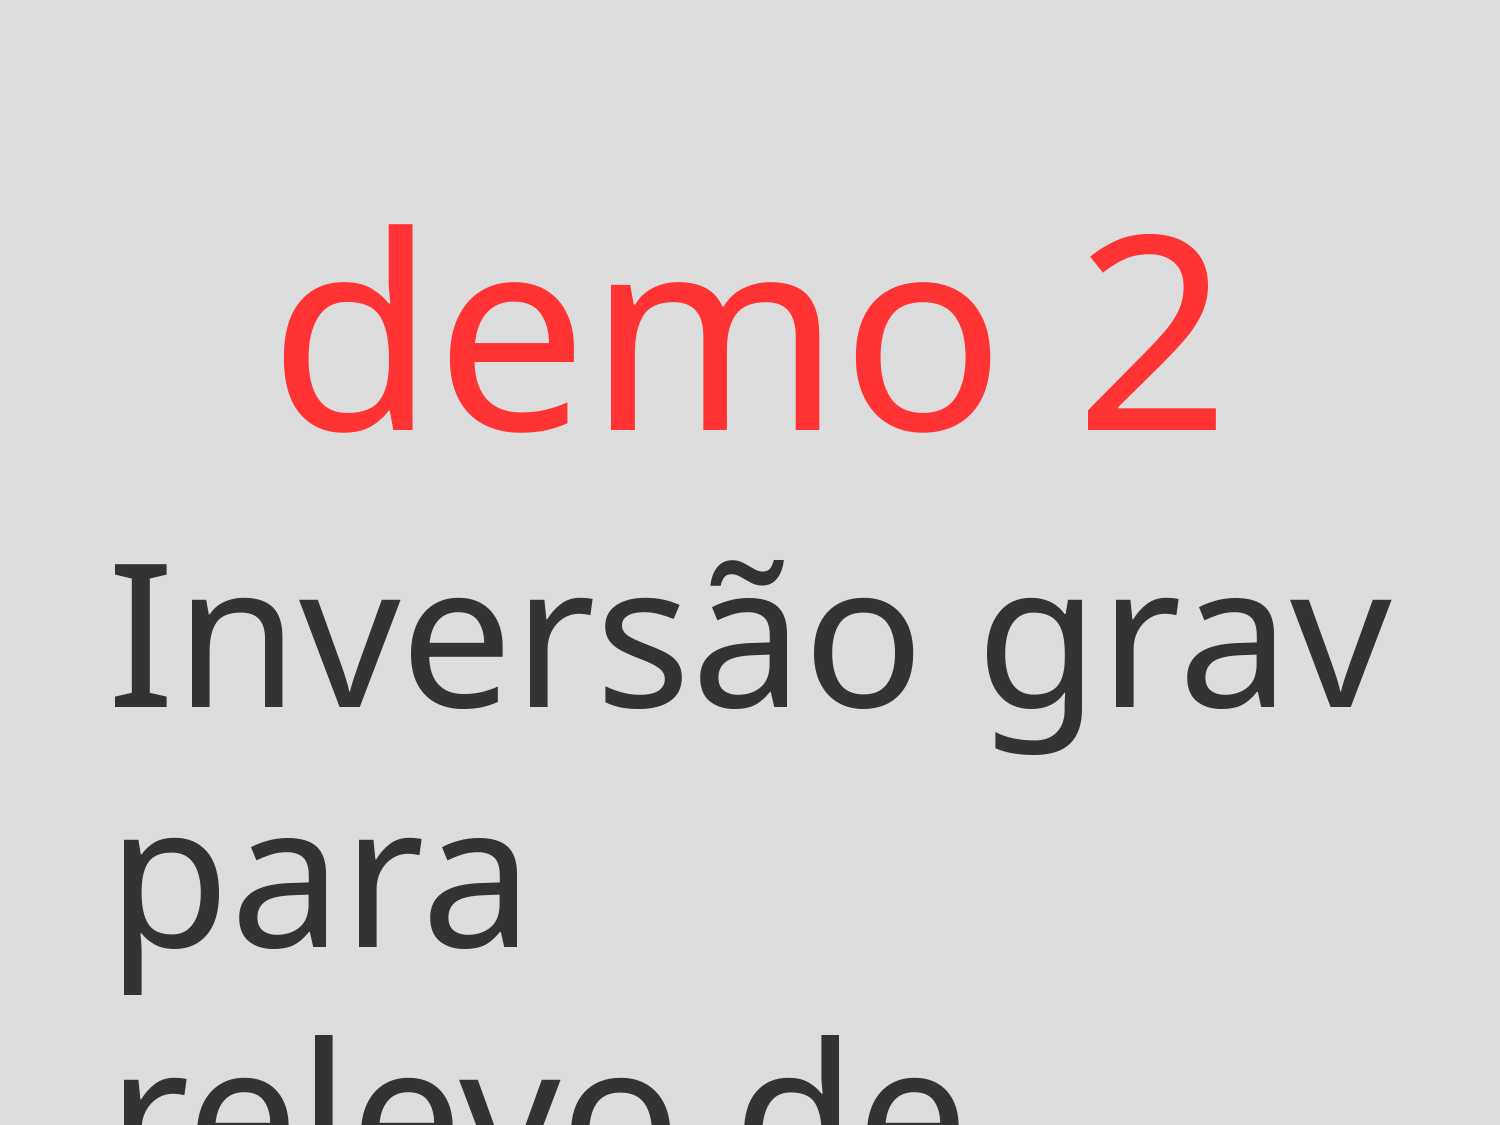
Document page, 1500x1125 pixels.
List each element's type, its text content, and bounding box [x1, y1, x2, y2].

title demo 2 [75, 146, 1425, 405]
title Inversão grav para relevo de bacia 2D [75, 493, 1425, 1008]
